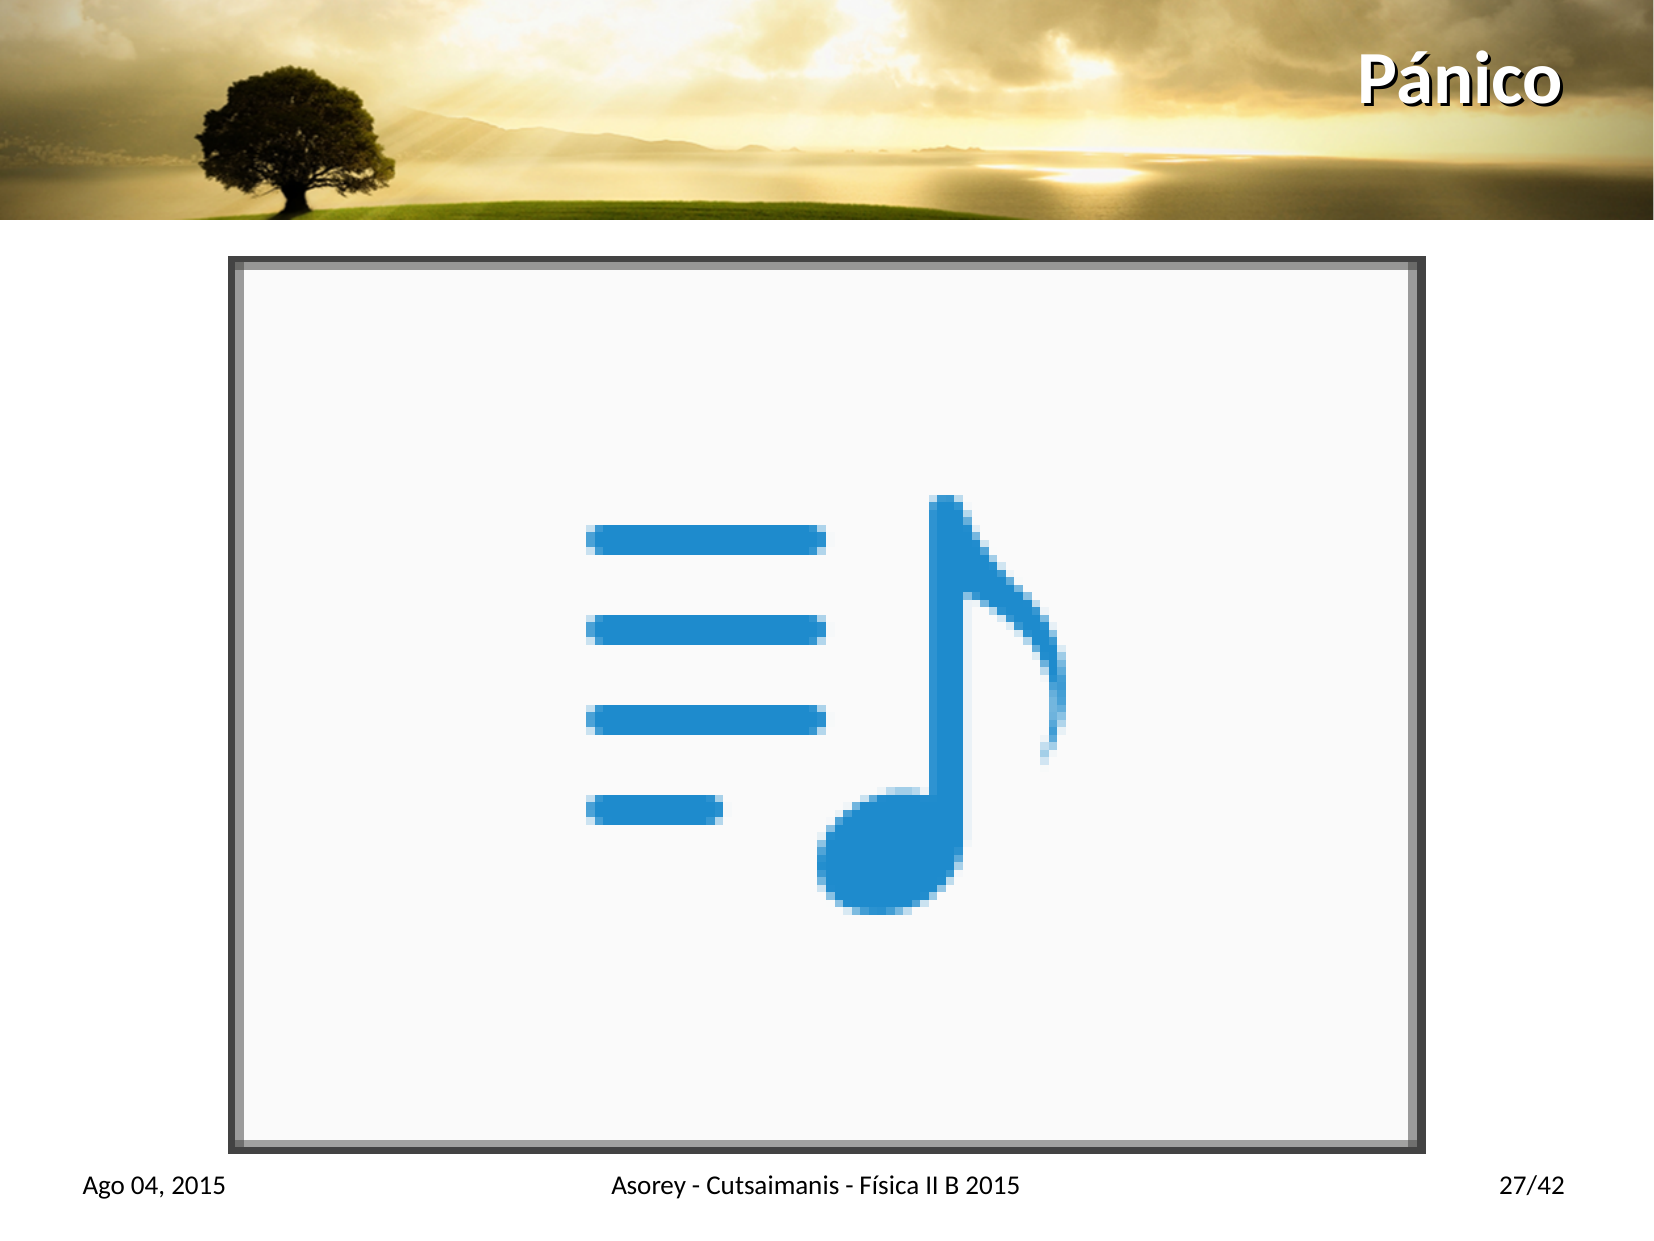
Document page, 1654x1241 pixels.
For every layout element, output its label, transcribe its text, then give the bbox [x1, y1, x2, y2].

text_box [226, 255, 1427, 1156]
picture [0, 0, 1654, 220]
title Pánico [75, 19, 1564, 151]
